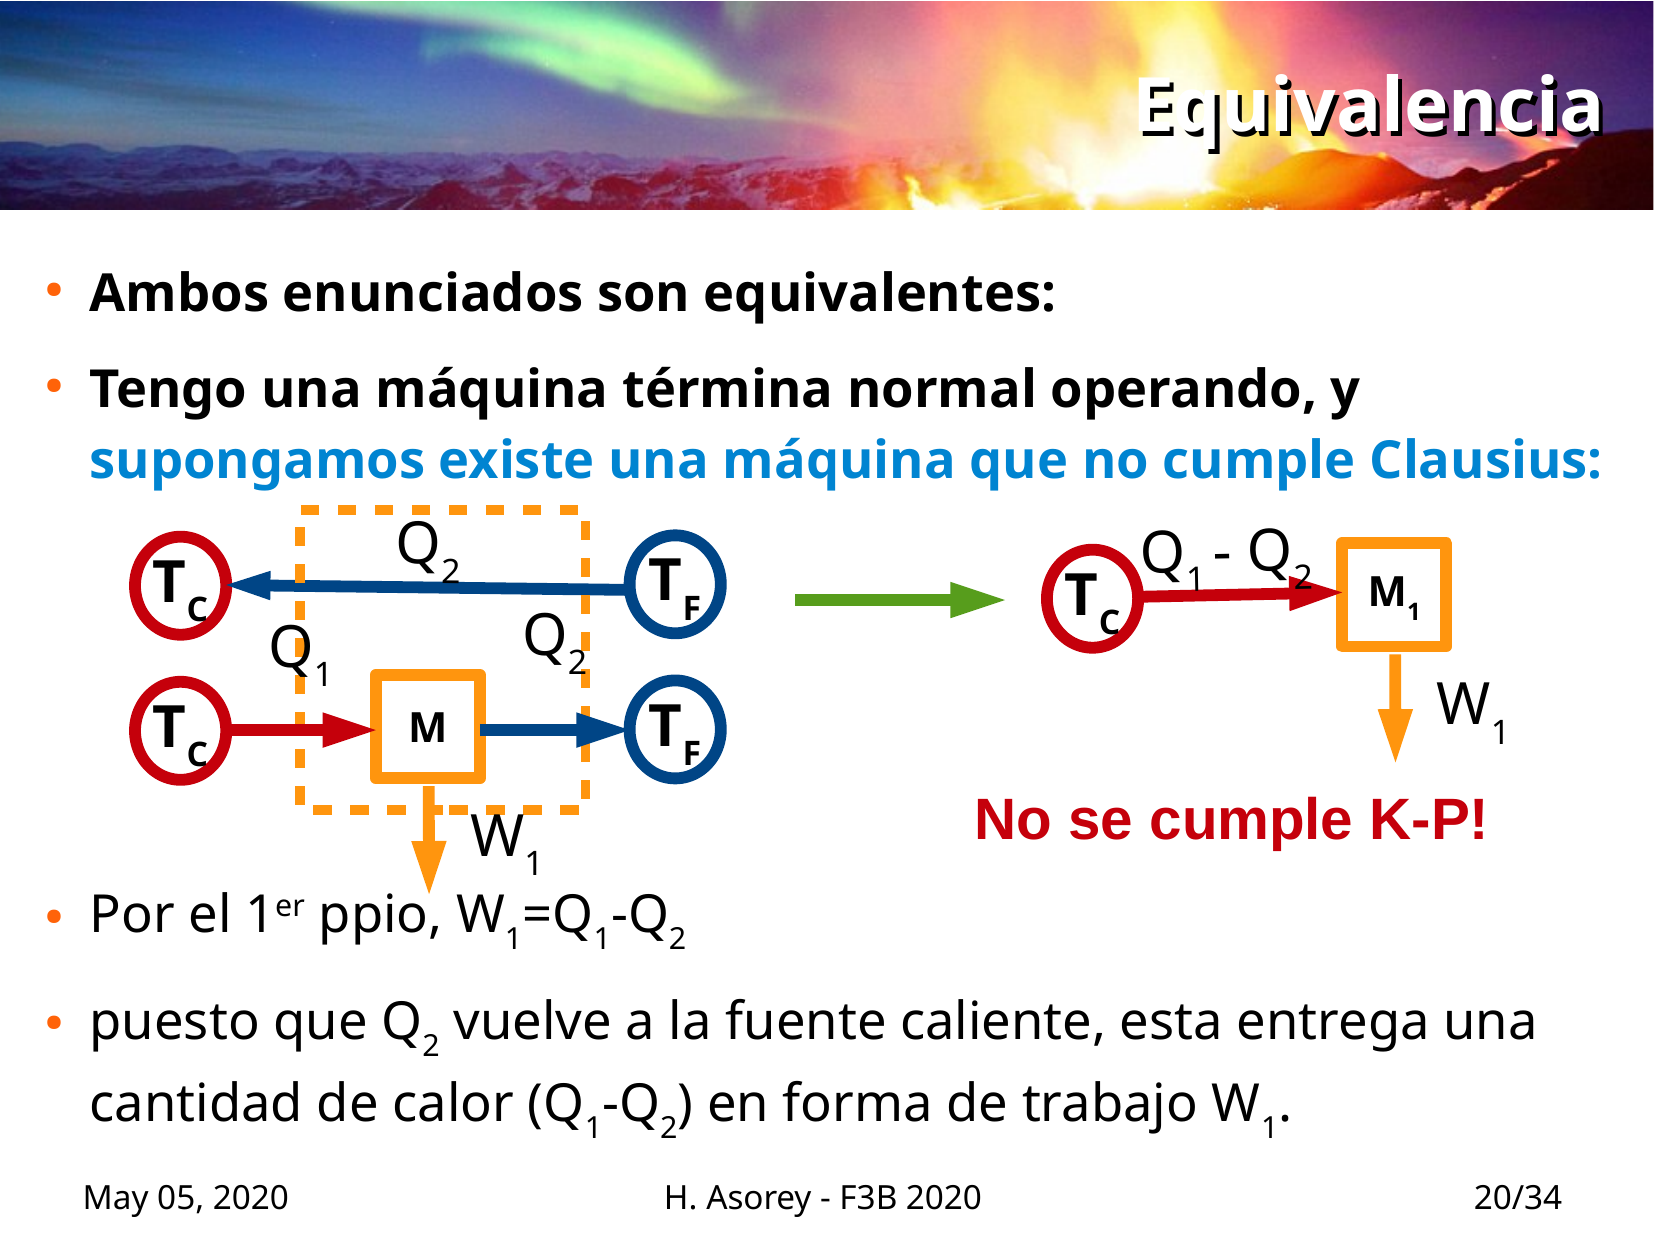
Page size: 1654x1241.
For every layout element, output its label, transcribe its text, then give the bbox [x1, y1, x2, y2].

text_box W1 [442, 787, 571, 971]
text_box No se cumple K-P! [960, 779, 1505, 866]
text_box TF [629, 535, 721, 634]
text_box M [375, 675, 480, 779]
text_box TC [135, 681, 226, 780]
list Ambos enunciados son equivalentes: Tengo una máquina términa normal operando, y supongamos existe una máquina que no cumple Clausius: Por el 1er ppio, W1=Q1-Q2 puesto que Q2 vuelve a la fuente caliente, esta entrega una cantidad de calor (Q1-Q2) en forma de trabajo W1. [30, 255, 1636, 1156]
picture [0, 1, 1654, 210]
text_box TC [1046, 549, 1138, 648]
title Equivalencia [45, 15, 1606, 191]
text_box TF [629, 680, 721, 779]
text_box M1 [1342, 543, 1447, 647]
text_box TC [135, 536, 227, 635]
text_box W1 [1409, 655, 1538, 839]
